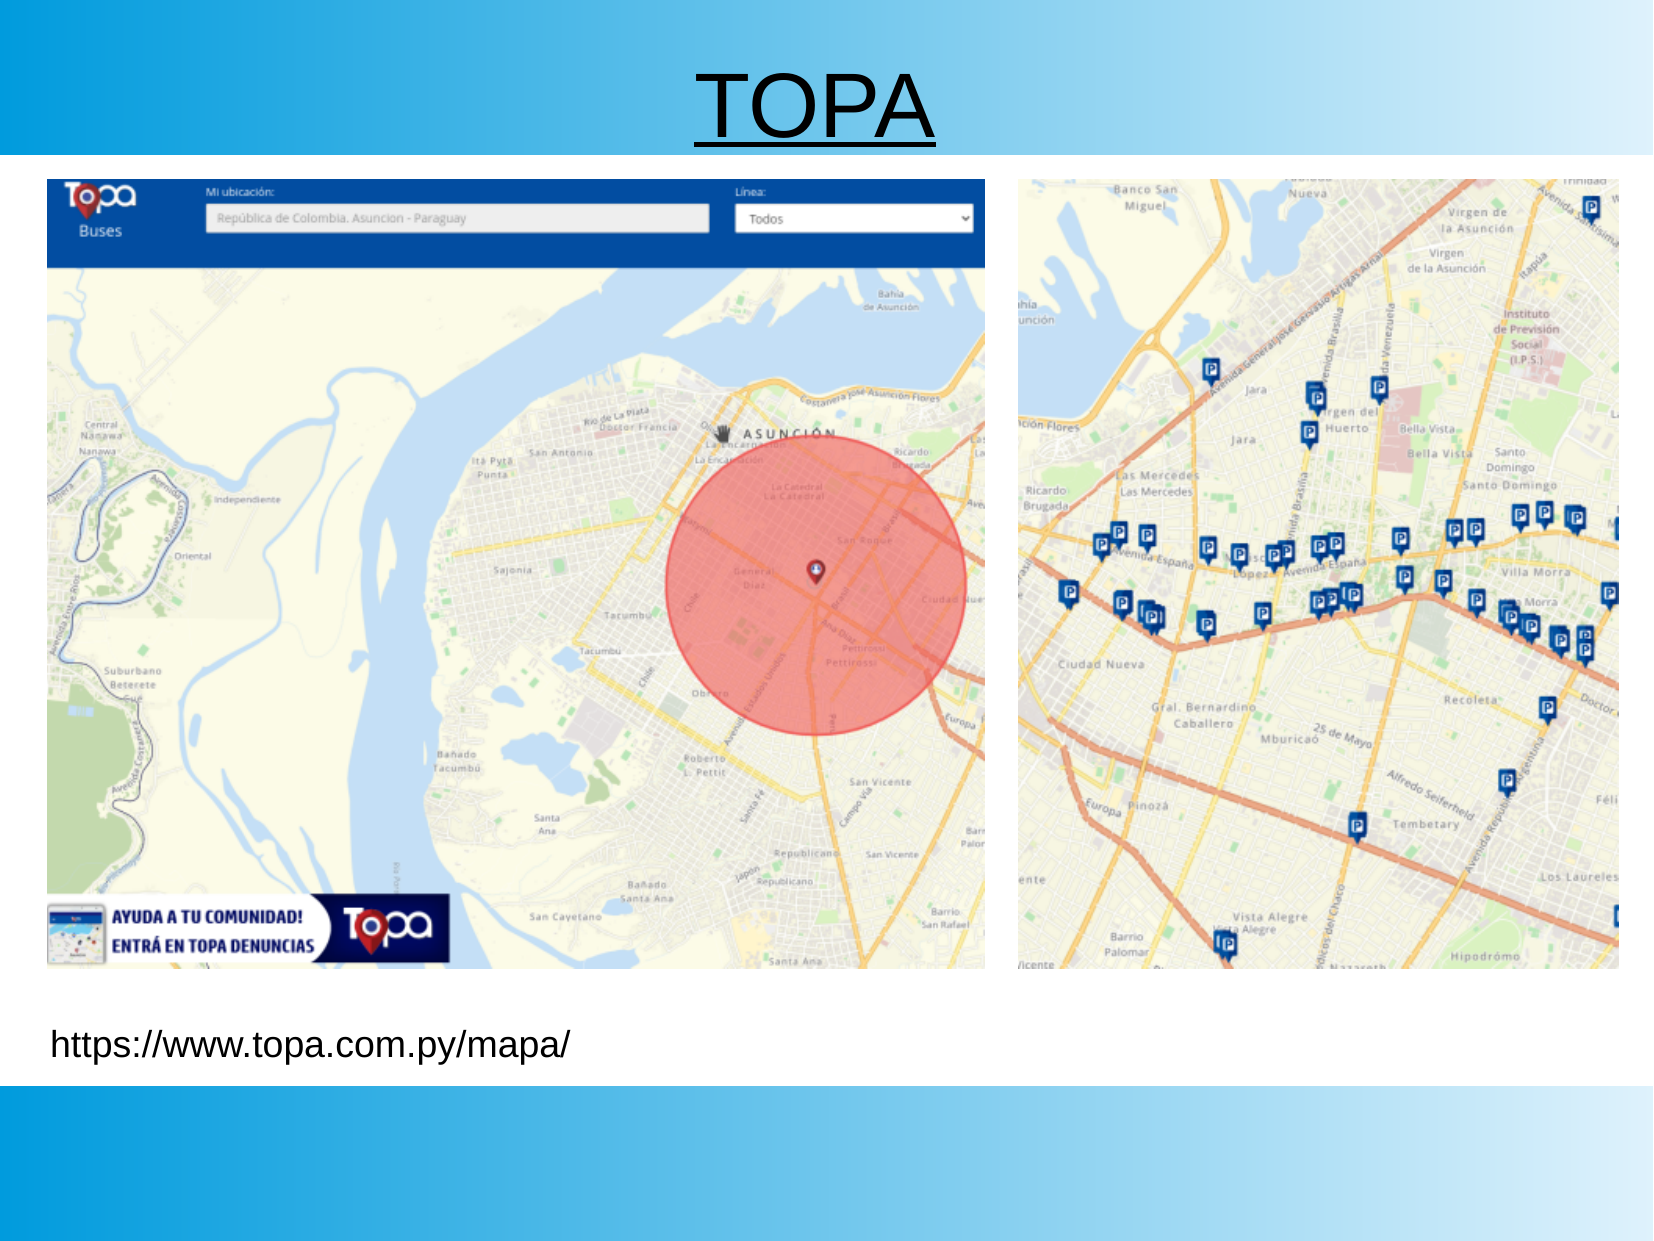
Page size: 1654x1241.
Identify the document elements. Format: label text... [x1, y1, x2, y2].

picture [1018, 179, 1619, 969]
title TOPA [70, 0, 1559, 208]
text_box https://www.topa.com.py/mapa/ [35, 1015, 650, 1073]
picture [47, 179, 985, 969]
